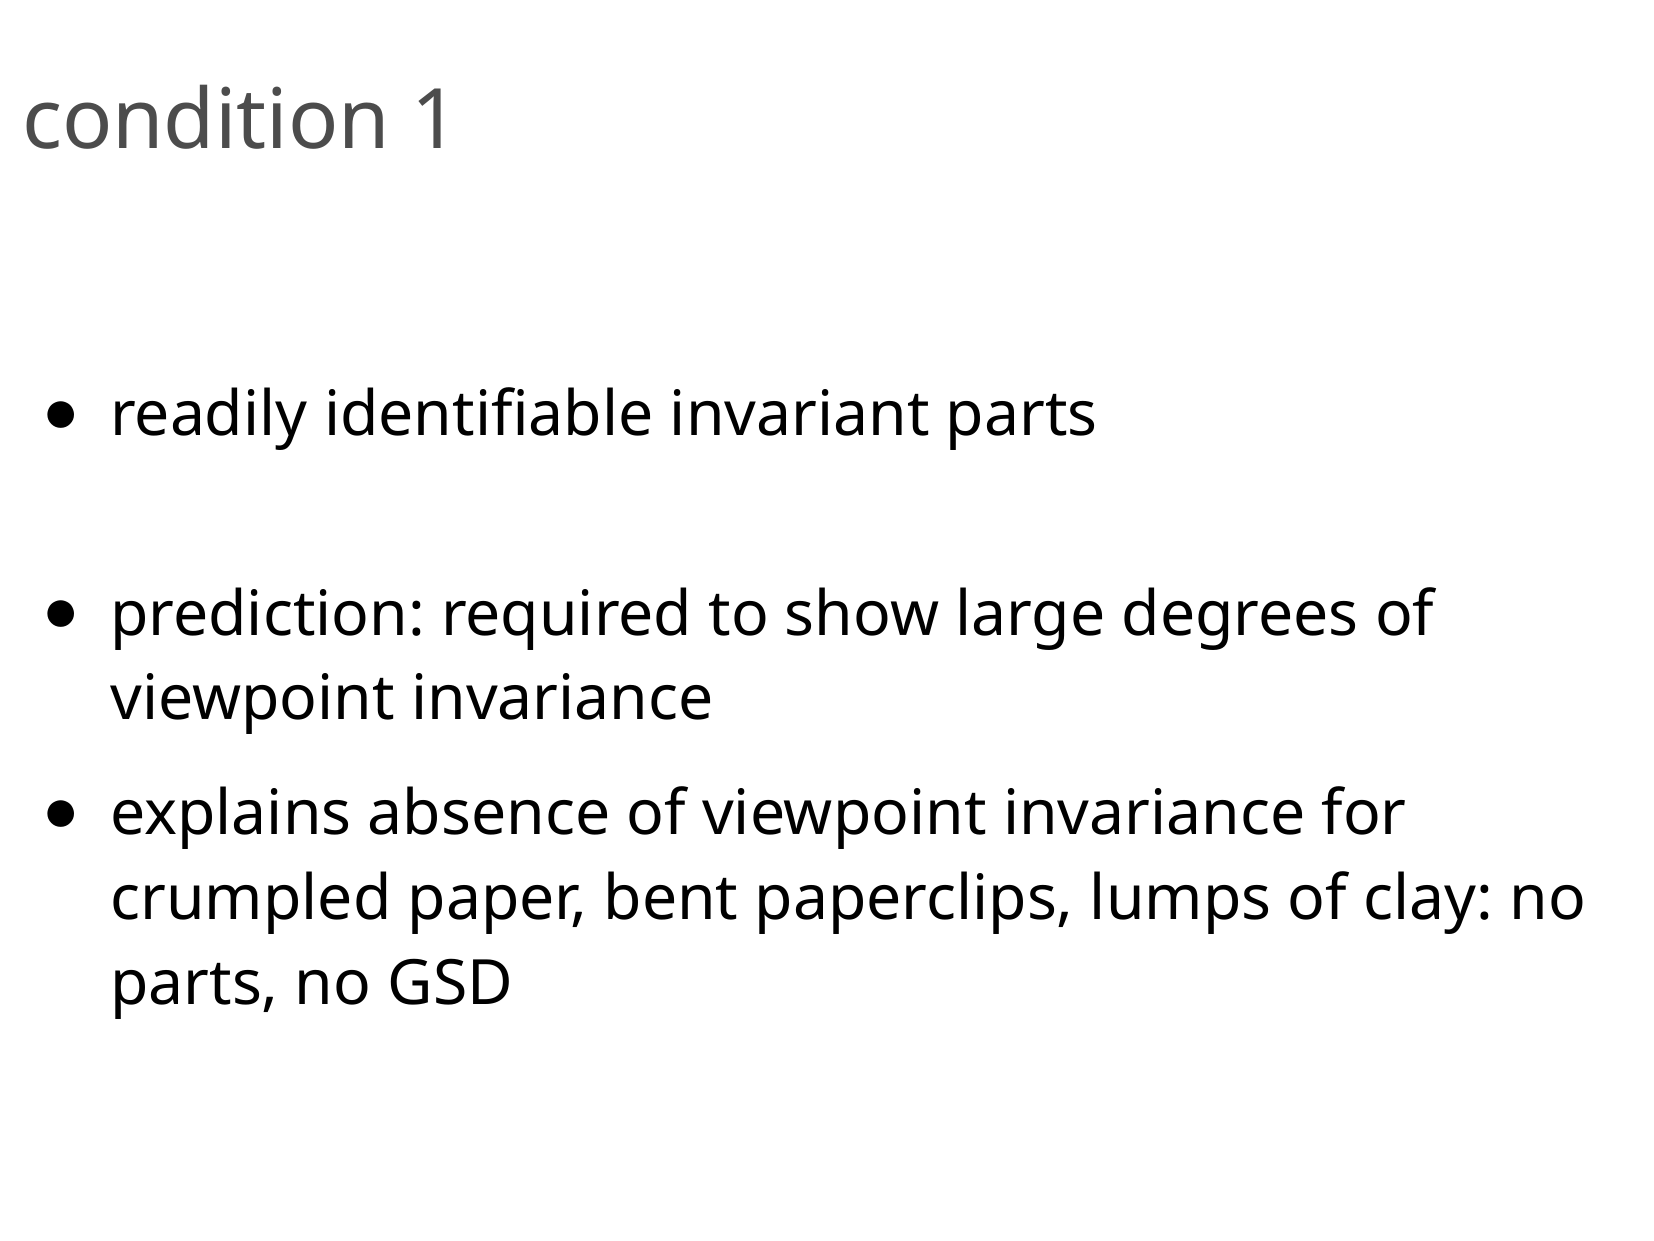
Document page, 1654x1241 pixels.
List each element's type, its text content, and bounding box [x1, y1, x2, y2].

list readily identifiable invariant parts prediction: required to show large degrees of viewpoint invariance explains absence of viewpoint invariance for crumpled paper, bent paperclips, lumps of clay: no parts, no GSD [25, 226, 1654, 1166]
title condition 1 [22, 19, 1654, 213]
